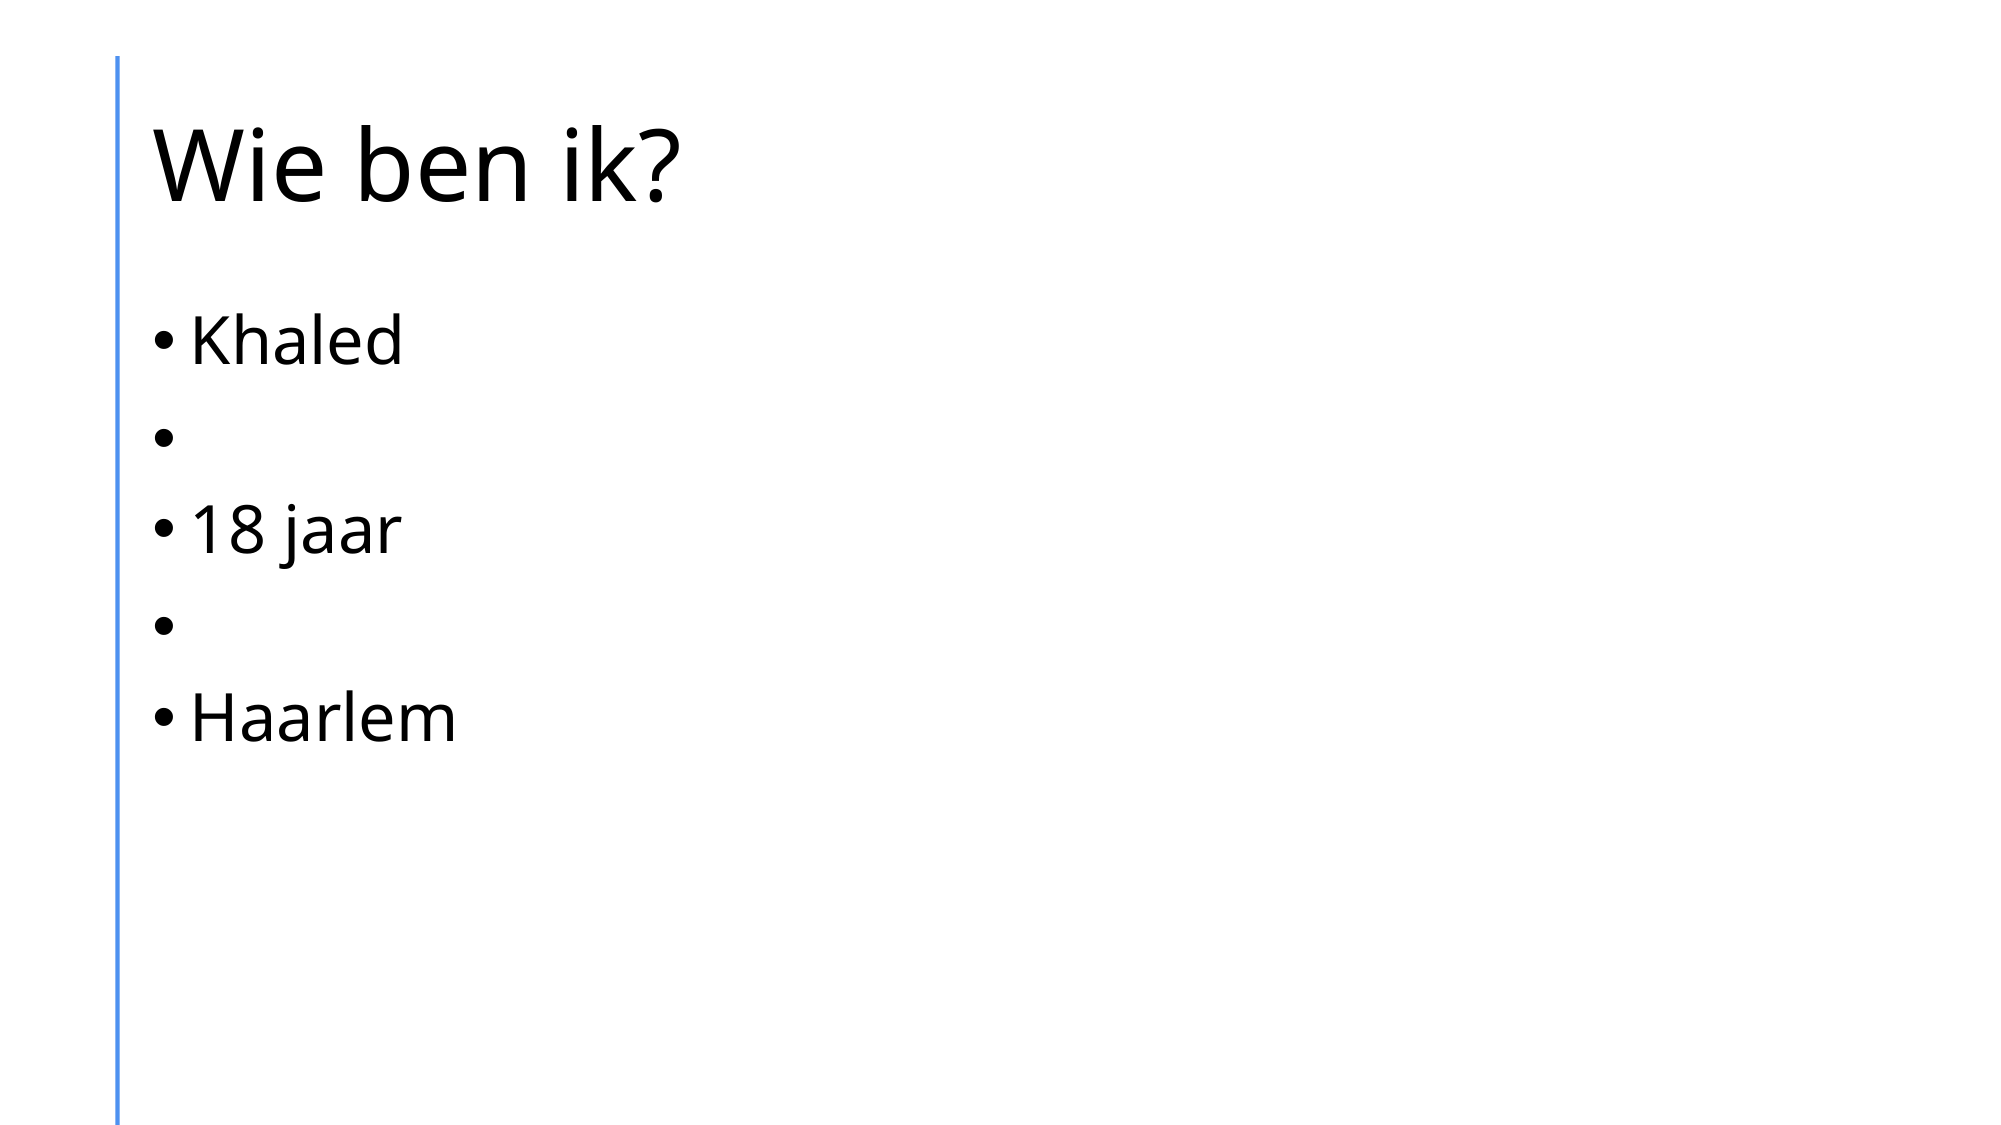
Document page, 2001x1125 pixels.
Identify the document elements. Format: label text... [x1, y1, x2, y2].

title Wie ben ik? [137, 59, 1863, 278]
list Khaled 18 jaar Haarlem [137, 299, 1863, 1014]
